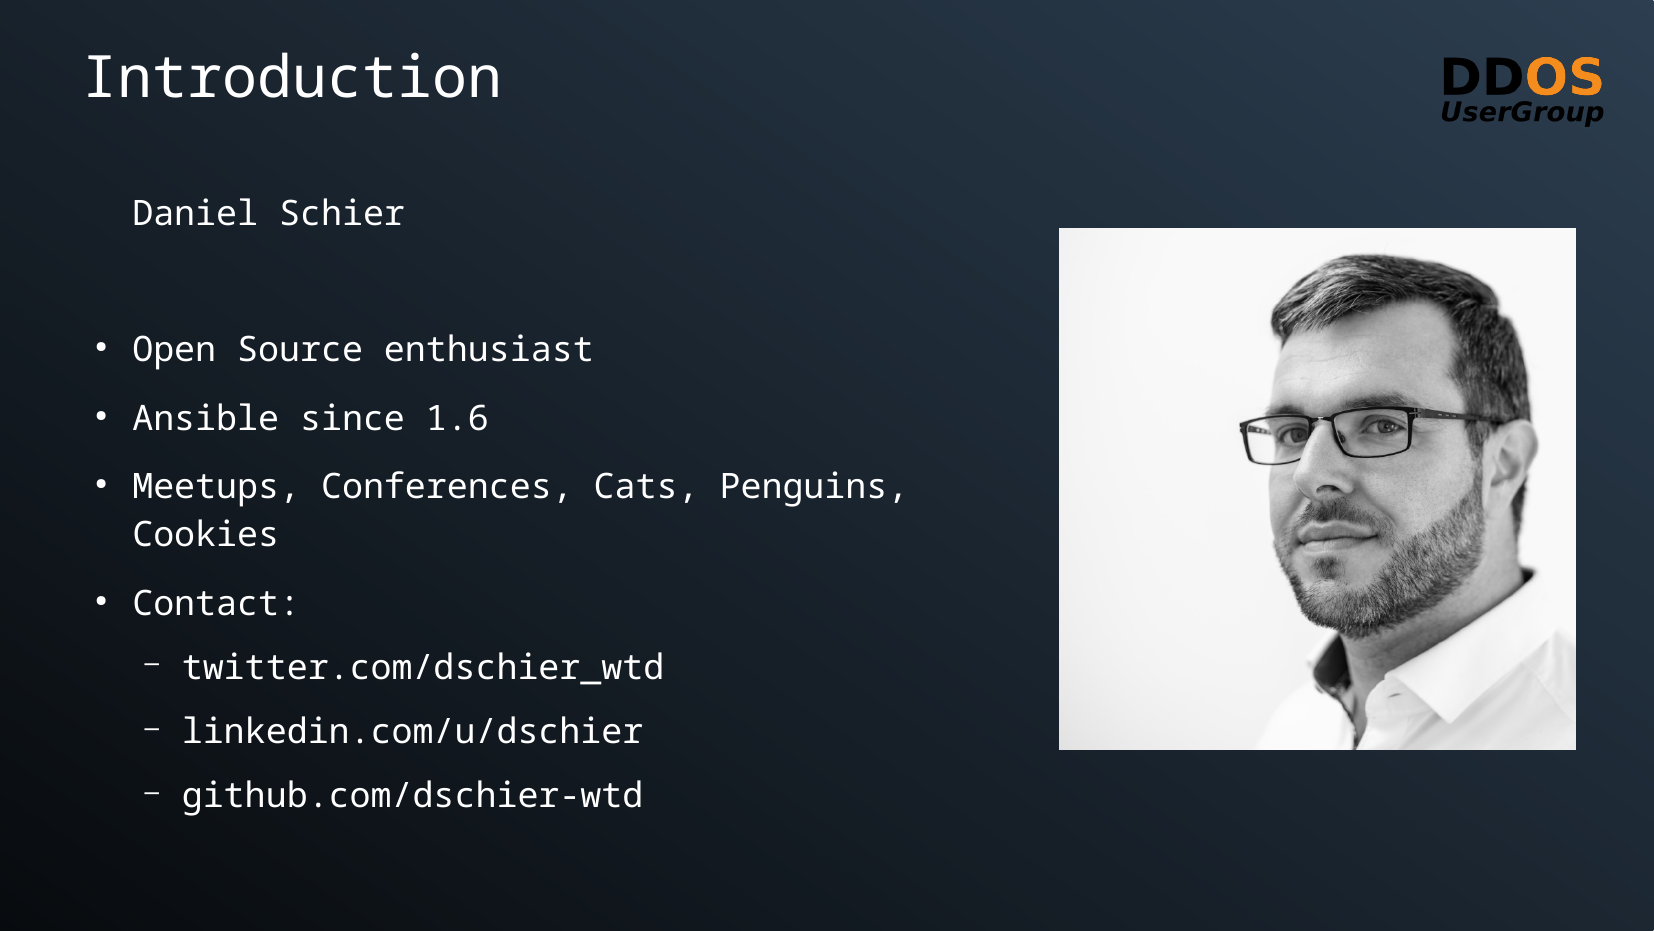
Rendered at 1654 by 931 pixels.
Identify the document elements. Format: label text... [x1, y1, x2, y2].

title Introduction [82, 37, 1388, 113]
picture [1432, 37, 1613, 150]
picture [1059, 228, 1576, 751]
list Daniel Schier Open Source enthusiast Ansible since 1.6 Meetups, Conferences, Cats, Penguins, Cookies Contact: twitter.com/dschier_wtd linkedin.com/u/dschier github.com/dschier-wtd [82, 187, 1013, 826]
